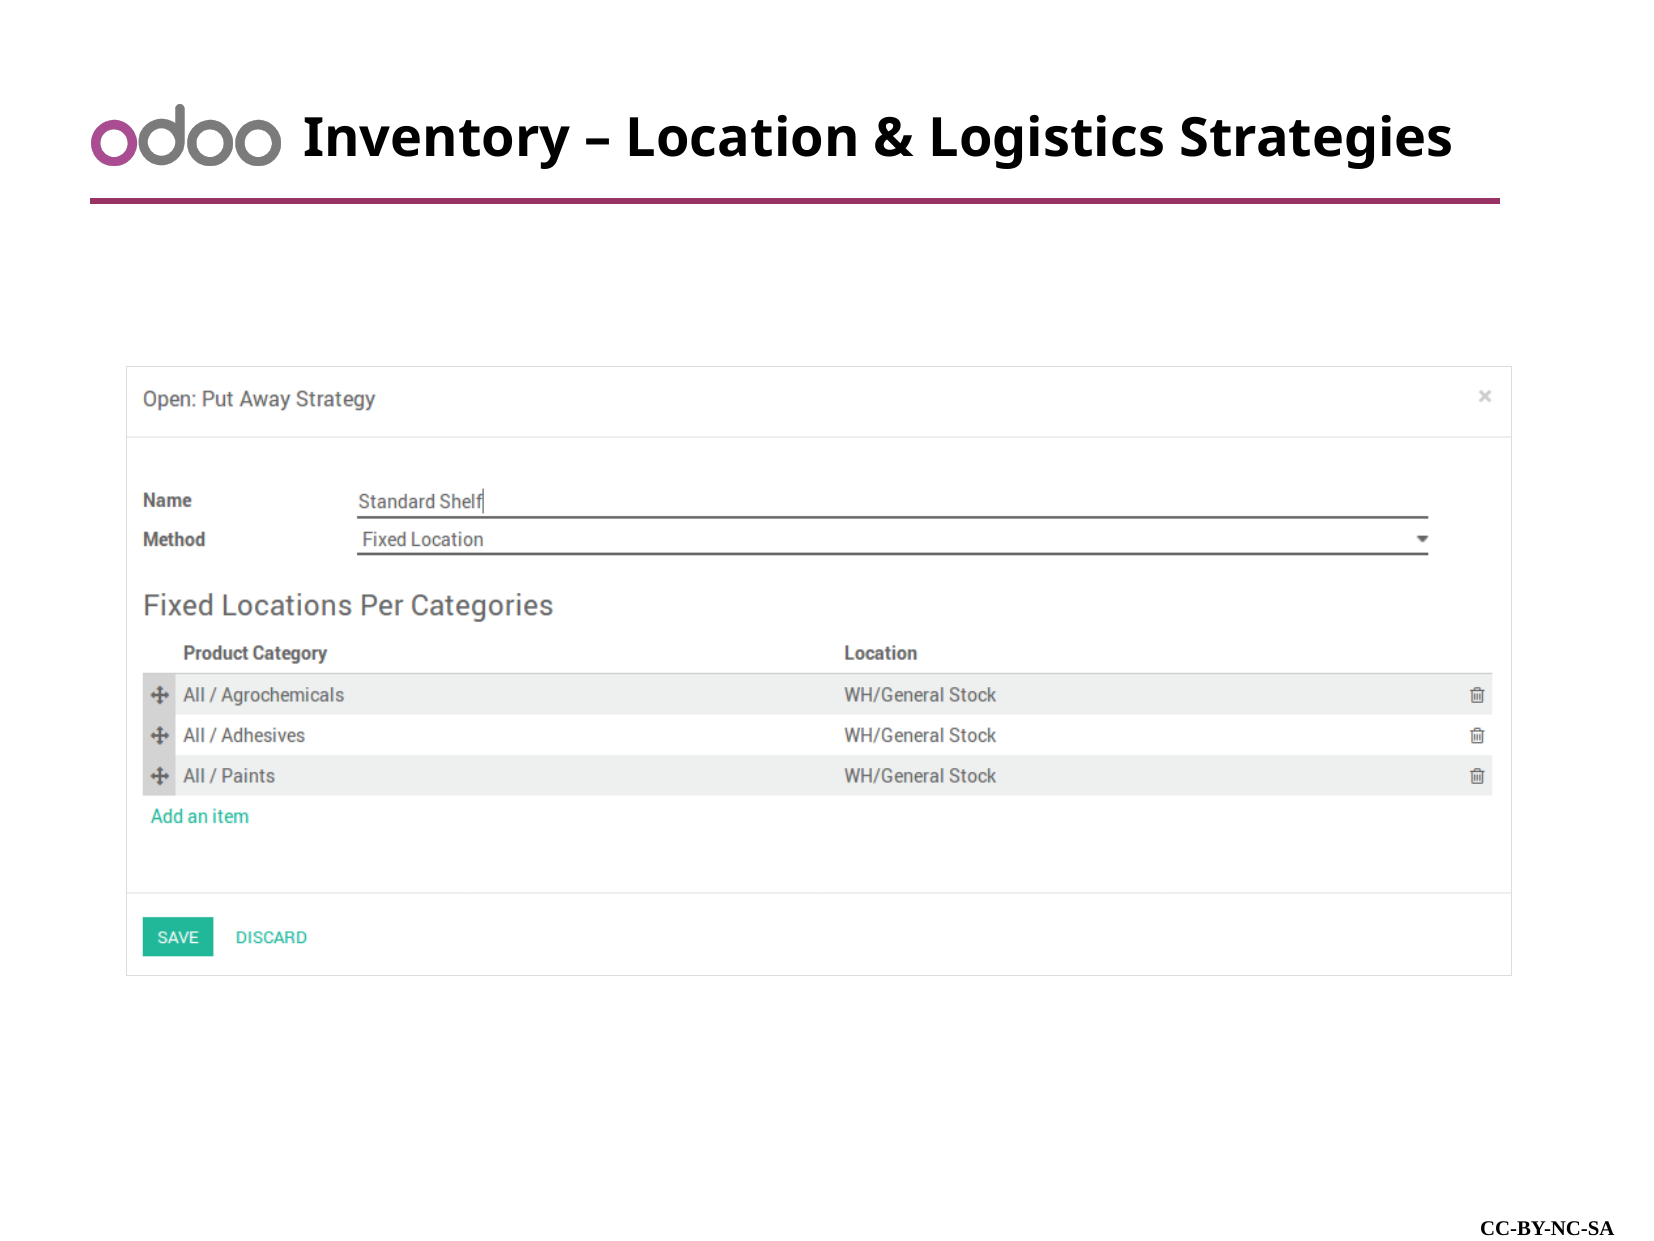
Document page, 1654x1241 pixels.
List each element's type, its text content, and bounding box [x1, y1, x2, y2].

picture [91, 104, 281, 166]
picture [126, 366, 1512, 976]
title Inventory – Location & Logistics Strategies [303, 31, 1566, 239]
